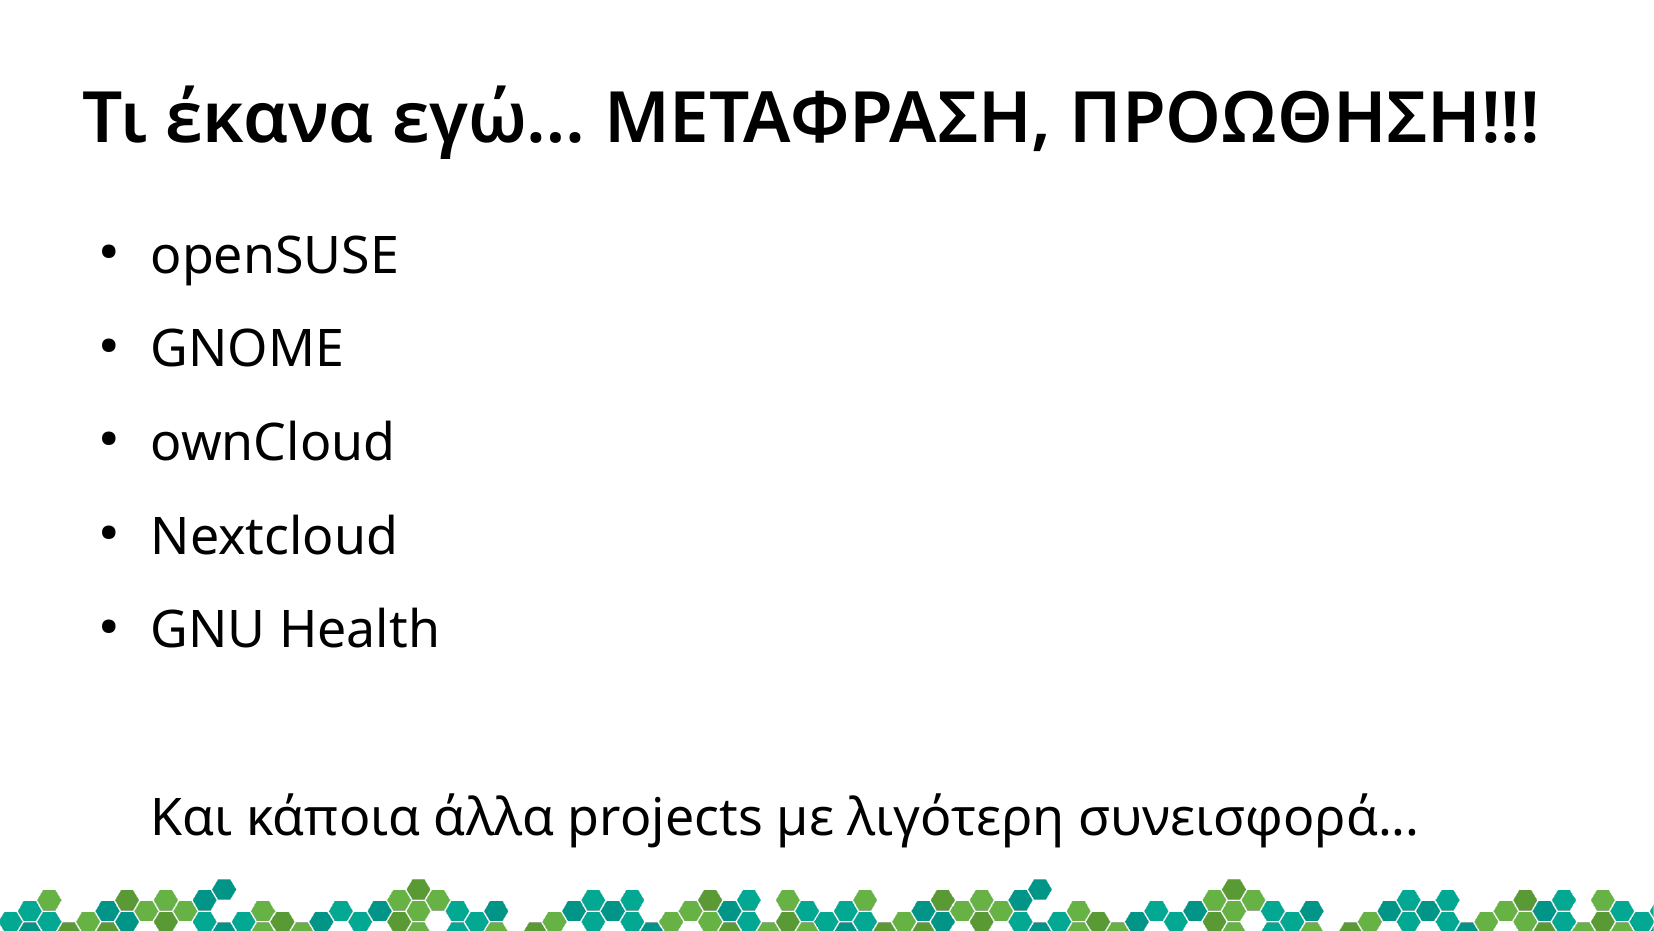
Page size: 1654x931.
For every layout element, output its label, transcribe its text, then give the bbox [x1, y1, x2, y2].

list openSUSE GNOME ownCloud Nextcloud GNU Health Και κάποια άλλα projects με λιγότερη συνεισφορά... [82, 217, 1571, 855]
title Τι έκανα εγώ… ΜΕΤΑΦΡΑΣΗ, ΠΡΟΩΘΗΣΗ!!! [82, 32, 1571, 198]
picture [0, 871, 1654, 931]
